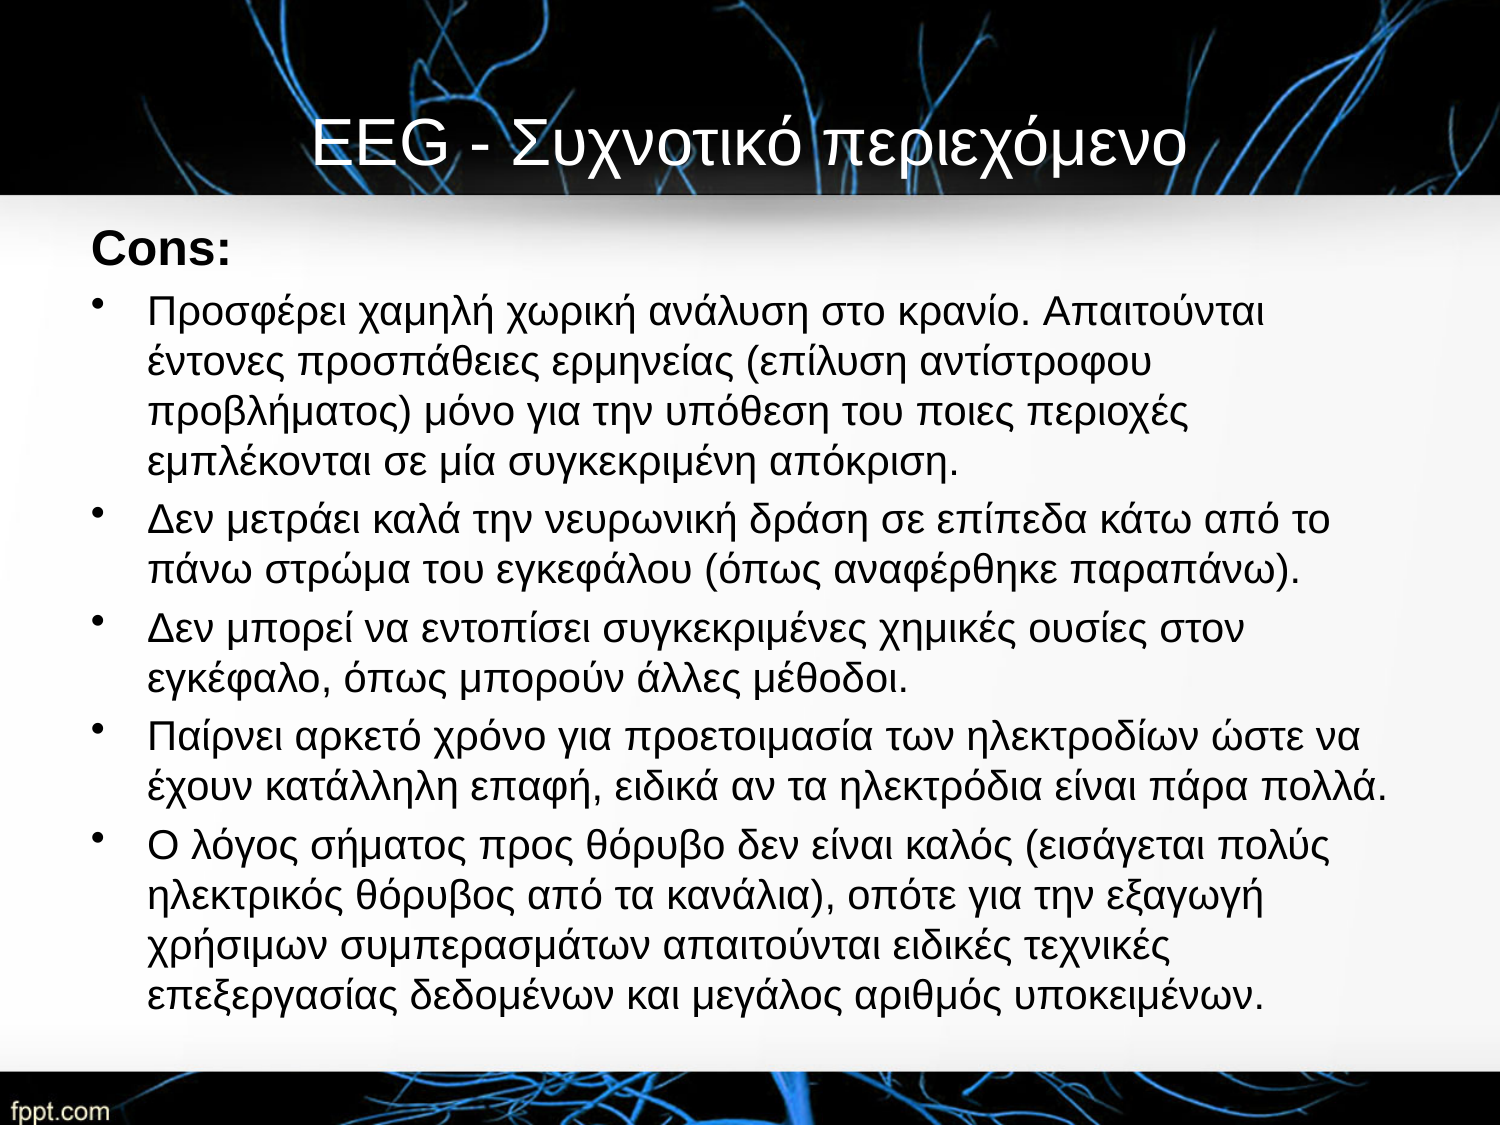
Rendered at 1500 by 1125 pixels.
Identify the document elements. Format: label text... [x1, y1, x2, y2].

title EEG - Συχνοτικό περιεχόμενο [75, 45, 1425, 208]
list Cons: Προσφέρει χαμηλή χωρική ανάλυση στο κρανίο. Απαιτούνται έντονες προσπάθειες ερμηνείας (επίλυση αντίστροφου προβλήματος) μόνο για την υπόθεση του ποιες περιοχές εμπλέκονται σε μία συγκεκριμένη απόκριση. Δεν μετράει καλά την νευρωνική δράση σε επίπεδα κάτω από το πάνω στρώμα του εγκεφάλου (όπως αναφέρθηκε παραπάνω). Δεν μπορεί να εντοπίσει συγκεκριμένες χημικές ουσίες στον εγκέφαλο, όπως μπορούν άλλες μέθοδοι. Παίρνει αρκετό χρόνο για προετοιμασία των ηλεκτροδίων ώστε να έχουν κατάλληλη επαφή, ειδικά αν τα ηλεκτρόδια είναι πάρα πολλά. Ο λόγος σήματος προς θόρυβο δεν είναι καλός (εισάγεται πολύς ηλεκτρικός θόρυβος από τα κανάλια), οπότε για την εξαγωγή χρήσιμων συμπερασμάτων απαιτούνται ειδικές τεχνικές επεξεργασίας δεδομένων και μεγάλος αριθμός υποκειμένων. [75, 208, 1426, 951]
picture [0, 0, 1500, 1125]
